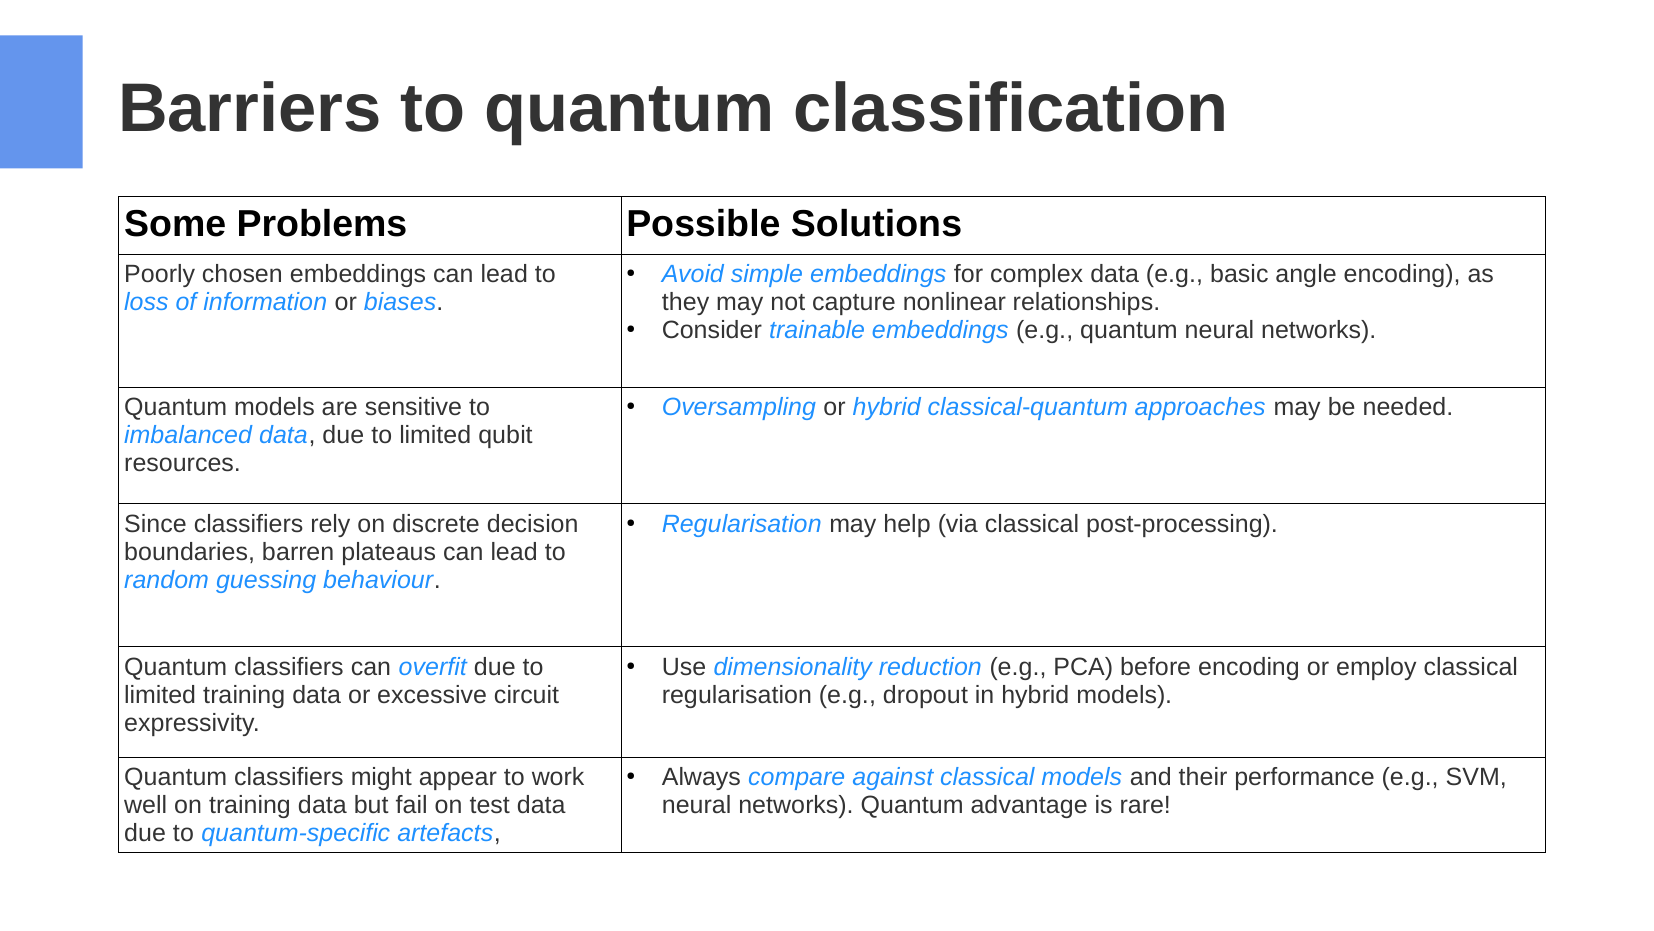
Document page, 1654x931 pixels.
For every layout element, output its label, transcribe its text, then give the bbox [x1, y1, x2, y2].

table_cell Always compare against classical models and their performance (e.g., SVM, neural networks). Quantum advantage is rare! [622, 758, 1545, 852]
table_cell Quantum classifiers can overfit due to limited training data or excessive circuit expressivity. [119, 647, 621, 757]
table_cell Regularisation may help (via classical post-processing). [622, 504, 1545, 646]
table_cell Quantum classifiers might appear to work well on training data but fail on test data due to quantum-specific artefacts, [119, 758, 621, 852]
table_cell Oversampling or hybrid classical-quantum approaches may be needed. [622, 388, 1545, 503]
table_cell Quantum models are sensitive to imbalanced data, due to limited qubit resources. [119, 388, 621, 503]
title Barriers to quantum classification [118, 37, 1571, 178]
table_cell Use dimensionality reduction (e.g., PCA) before encoding or employ classical regularisation (e.g., dropout in hybrid models). [622, 647, 1545, 757]
table_cell Poorly chosen embeddings can lead to loss of information or biases. [119, 255, 621, 387]
table_header Possible Solutions [622, 197, 1545, 254]
table_cell Since classifiers rely on discrete decision boundaries, barren plateaus can lead to random guessing behaviour. [119, 504, 621, 646]
table_cell Avoid simple embeddings for complex data (e.g., basic angle encoding), as they may not capture nonlinear relationships. Consider trainable embeddings (e.g., quantum neural networks). [622, 255, 1545, 387]
table_header Some Problems [119, 197, 621, 254]
